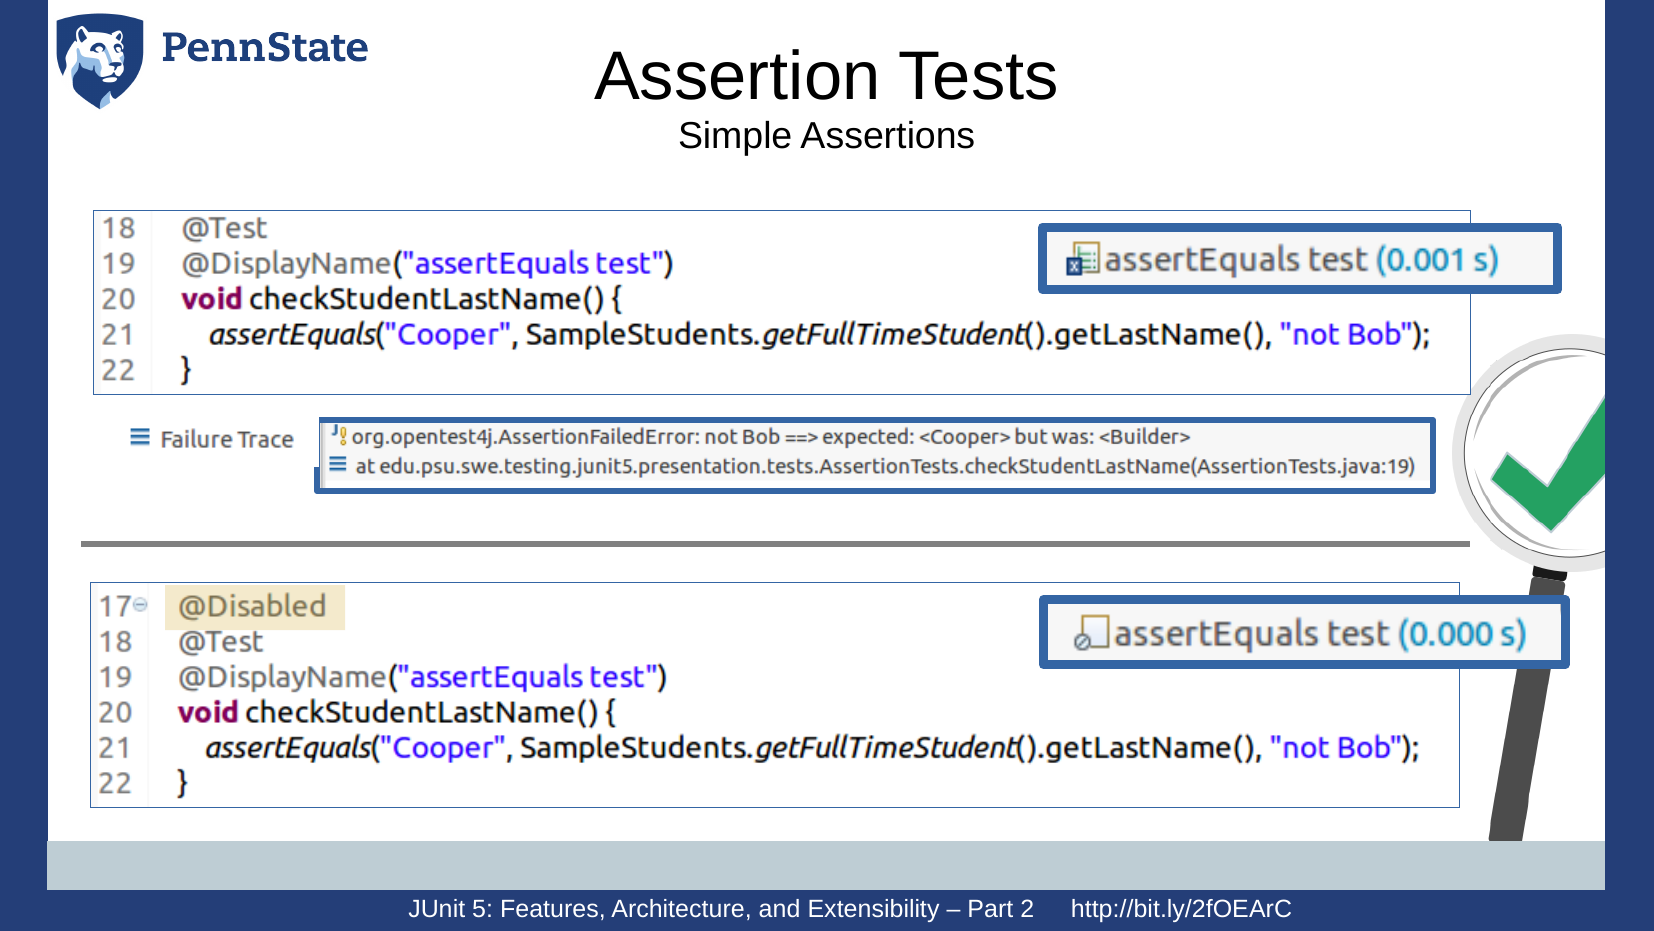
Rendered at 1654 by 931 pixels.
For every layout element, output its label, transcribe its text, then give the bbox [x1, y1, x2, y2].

text_box [165, 585, 346, 631]
picture [90, 210, 1605, 841]
picture [120, 408, 319, 467]
picture [1047, 231, 1554, 286]
picture [320, 423, 1431, 489]
picture [48, 0, 411, 152]
title Assertion Tests Simple Assertions [61, 19, 1592, 175]
